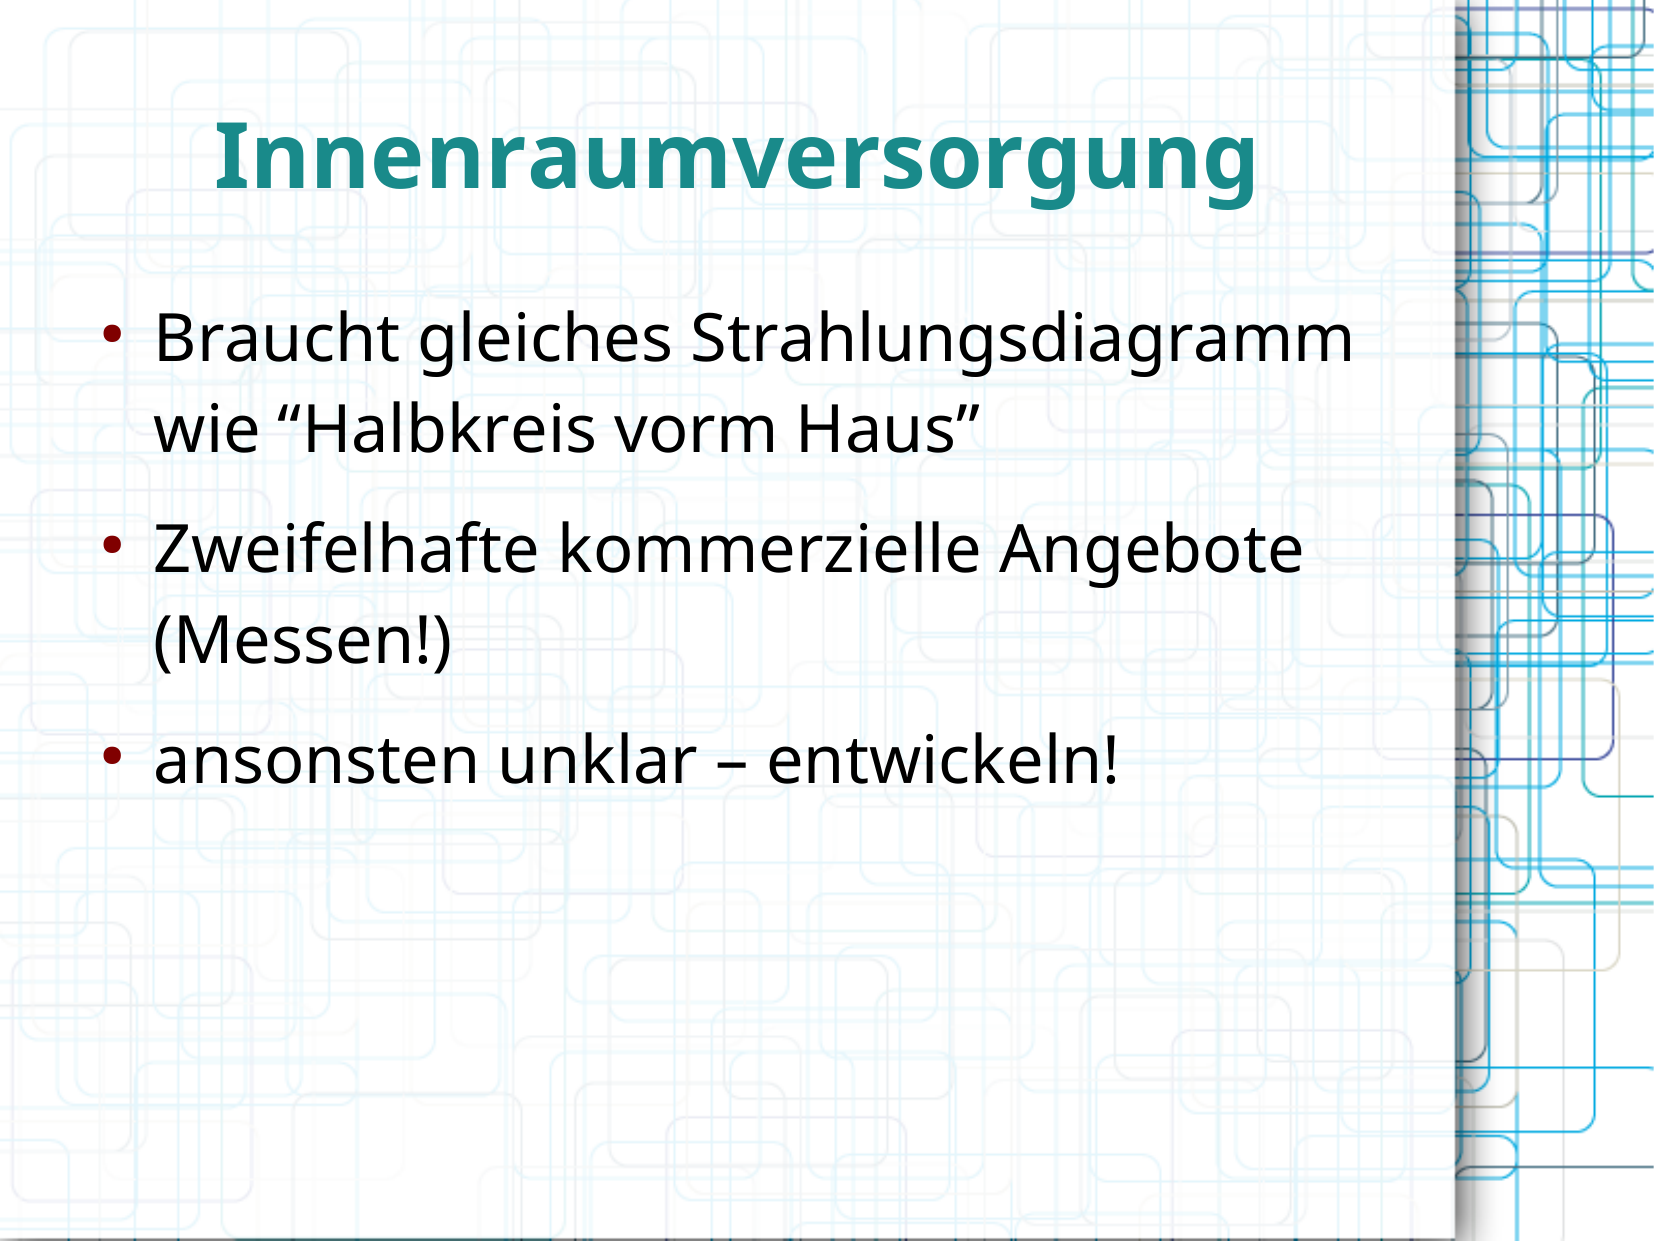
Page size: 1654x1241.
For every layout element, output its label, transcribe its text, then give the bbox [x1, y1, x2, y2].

picture [0, 0, 1654, 1241]
title Innenraumversorgung [59, 49, 1418, 257]
list Braucht gleiches Strahlungsdiagramm wie “Halbkreis vorm Haus” Zweifelhafte kommerzielle Angebote (Messen!) ansonsten unklar – entwickeln! [82, 290, 1418, 1010]
